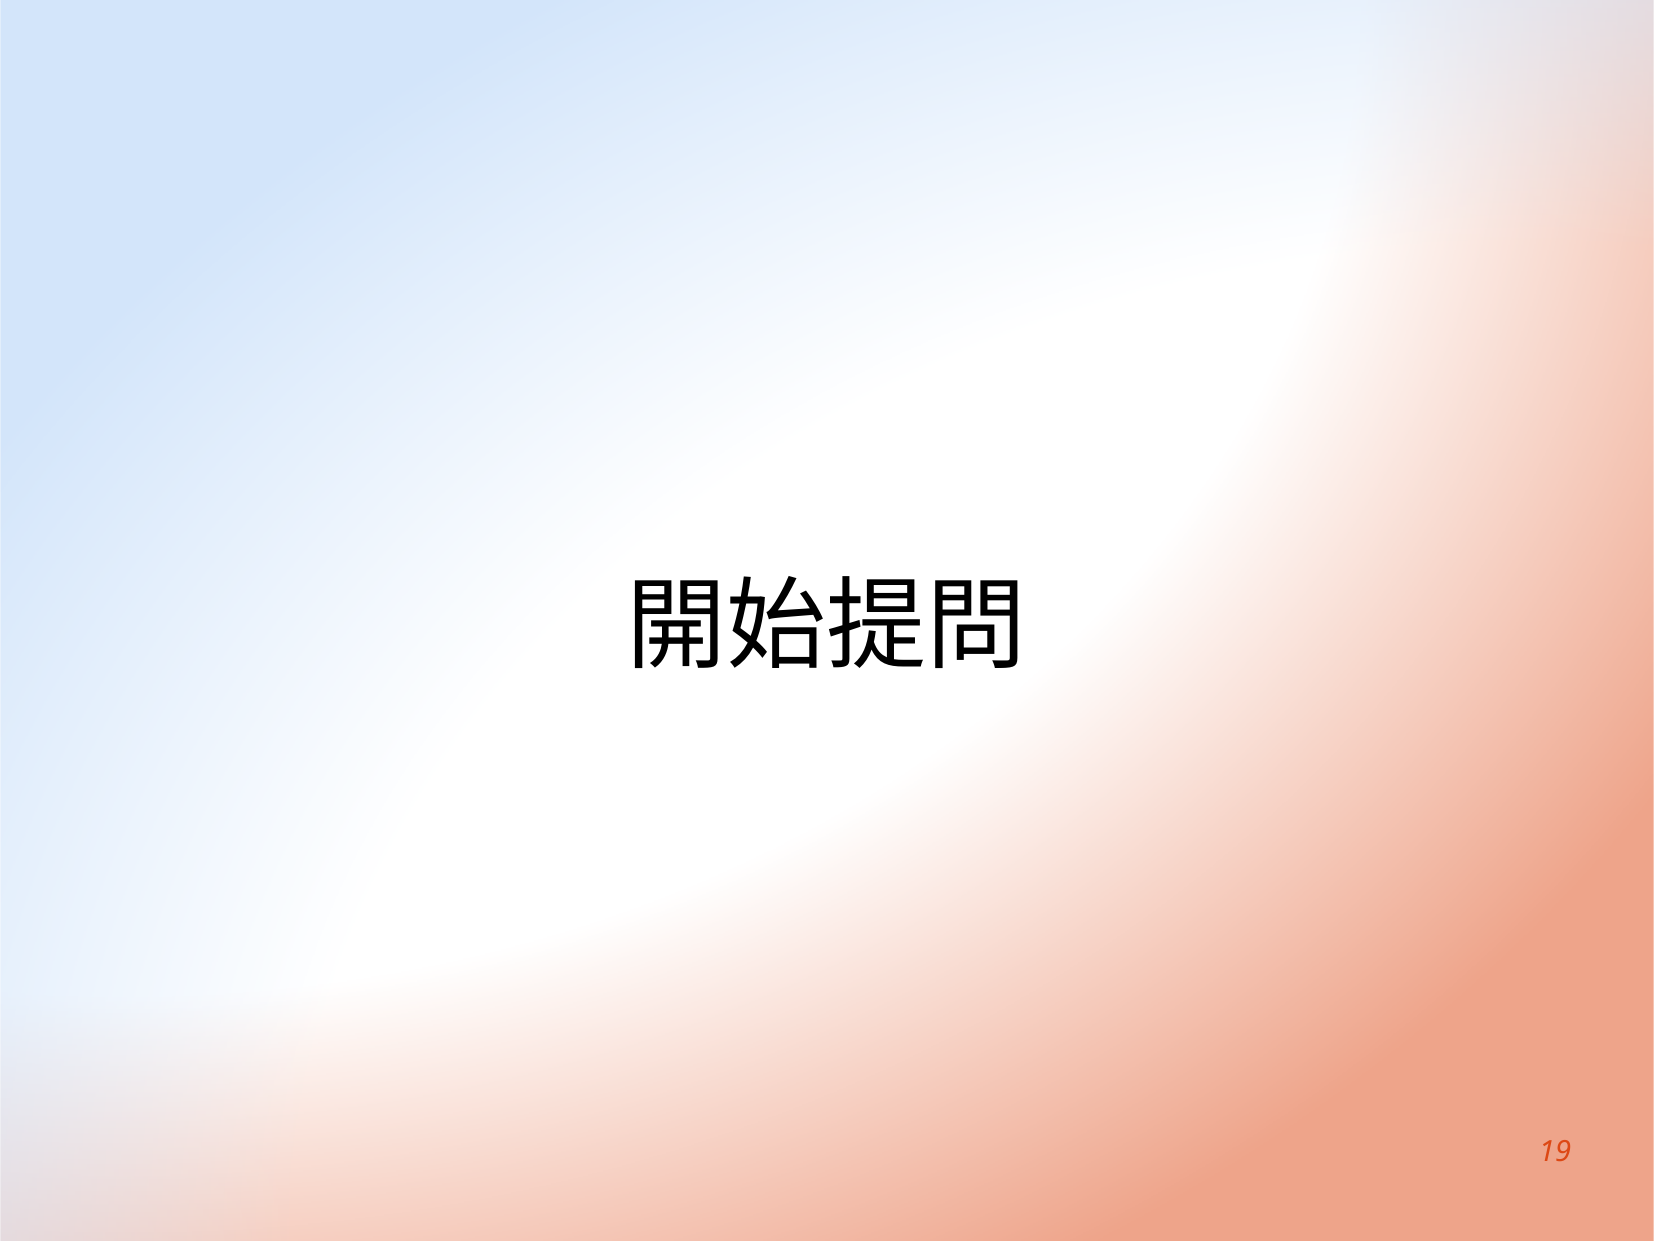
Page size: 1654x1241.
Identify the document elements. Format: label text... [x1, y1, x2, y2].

subtitle 開始提問 [82, 49, 1571, 1186]
picture [0, 0, 1654, 1241]
